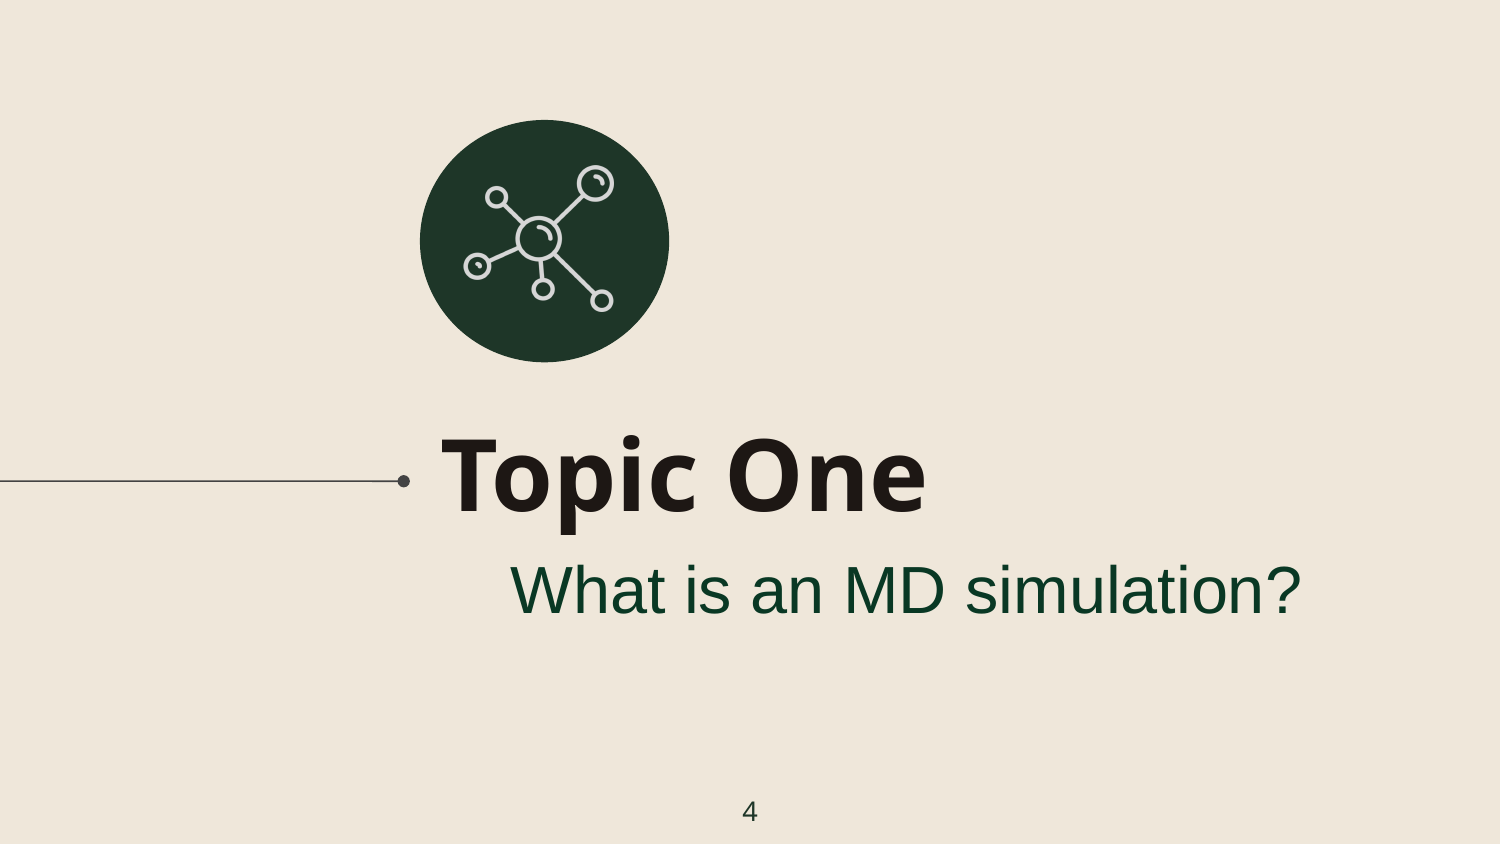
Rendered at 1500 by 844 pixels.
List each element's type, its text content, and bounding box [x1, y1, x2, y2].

text_box [419, 119, 670, 363]
subtitle What is an MD simulation? [425, 531, 1388, 721]
slide_number <number> [705, 779, 795, 844]
title Topic One [425, 401, 1388, 531]
picture [463, 165, 614, 313]
